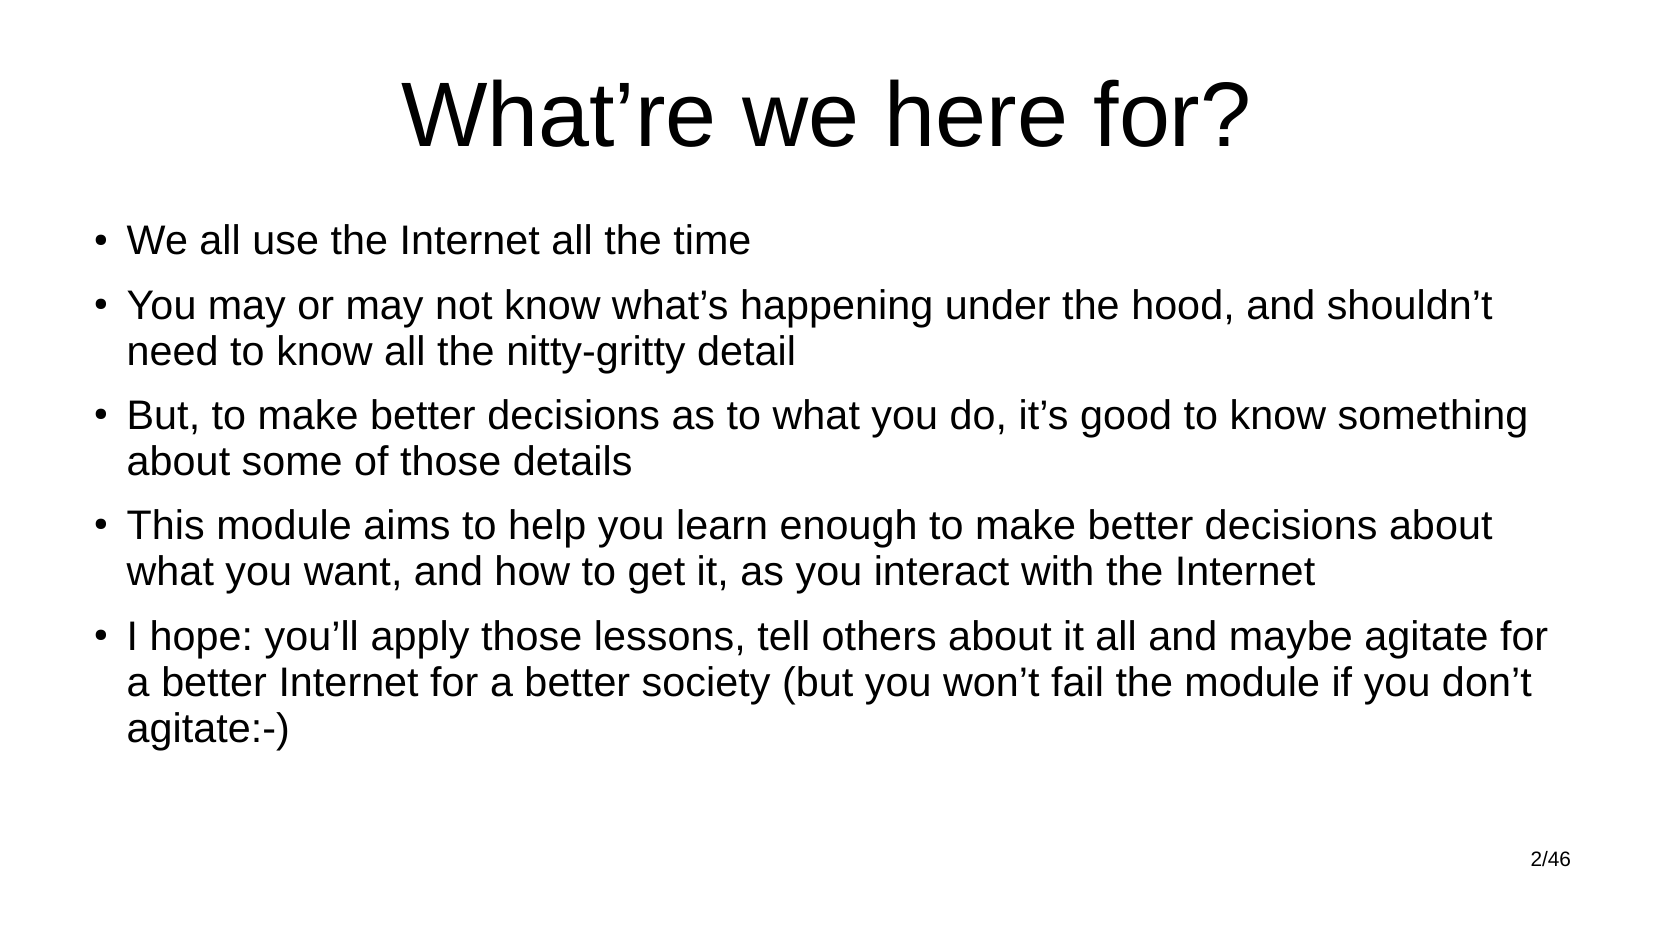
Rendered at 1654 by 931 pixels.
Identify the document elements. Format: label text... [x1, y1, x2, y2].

list We all use the Internet all the time You may or may not know what’s happening under the hood, and shouldn’t need to know all the nitty-gritty detail But, to make better decisions as to what you do, it’s good to know something about some of those details This module aims to help you learn enough to make better decisions about what you want, and how to get it, as you interact with the Internet I hope: you’ll apply those lessons, tell others about it all and maybe agitate for a better Internet for a better society (but you won’t fail the module if you don’t agitate:-) [82, 217, 1571, 758]
title What’re we here for? [82, 37, 1571, 193]
